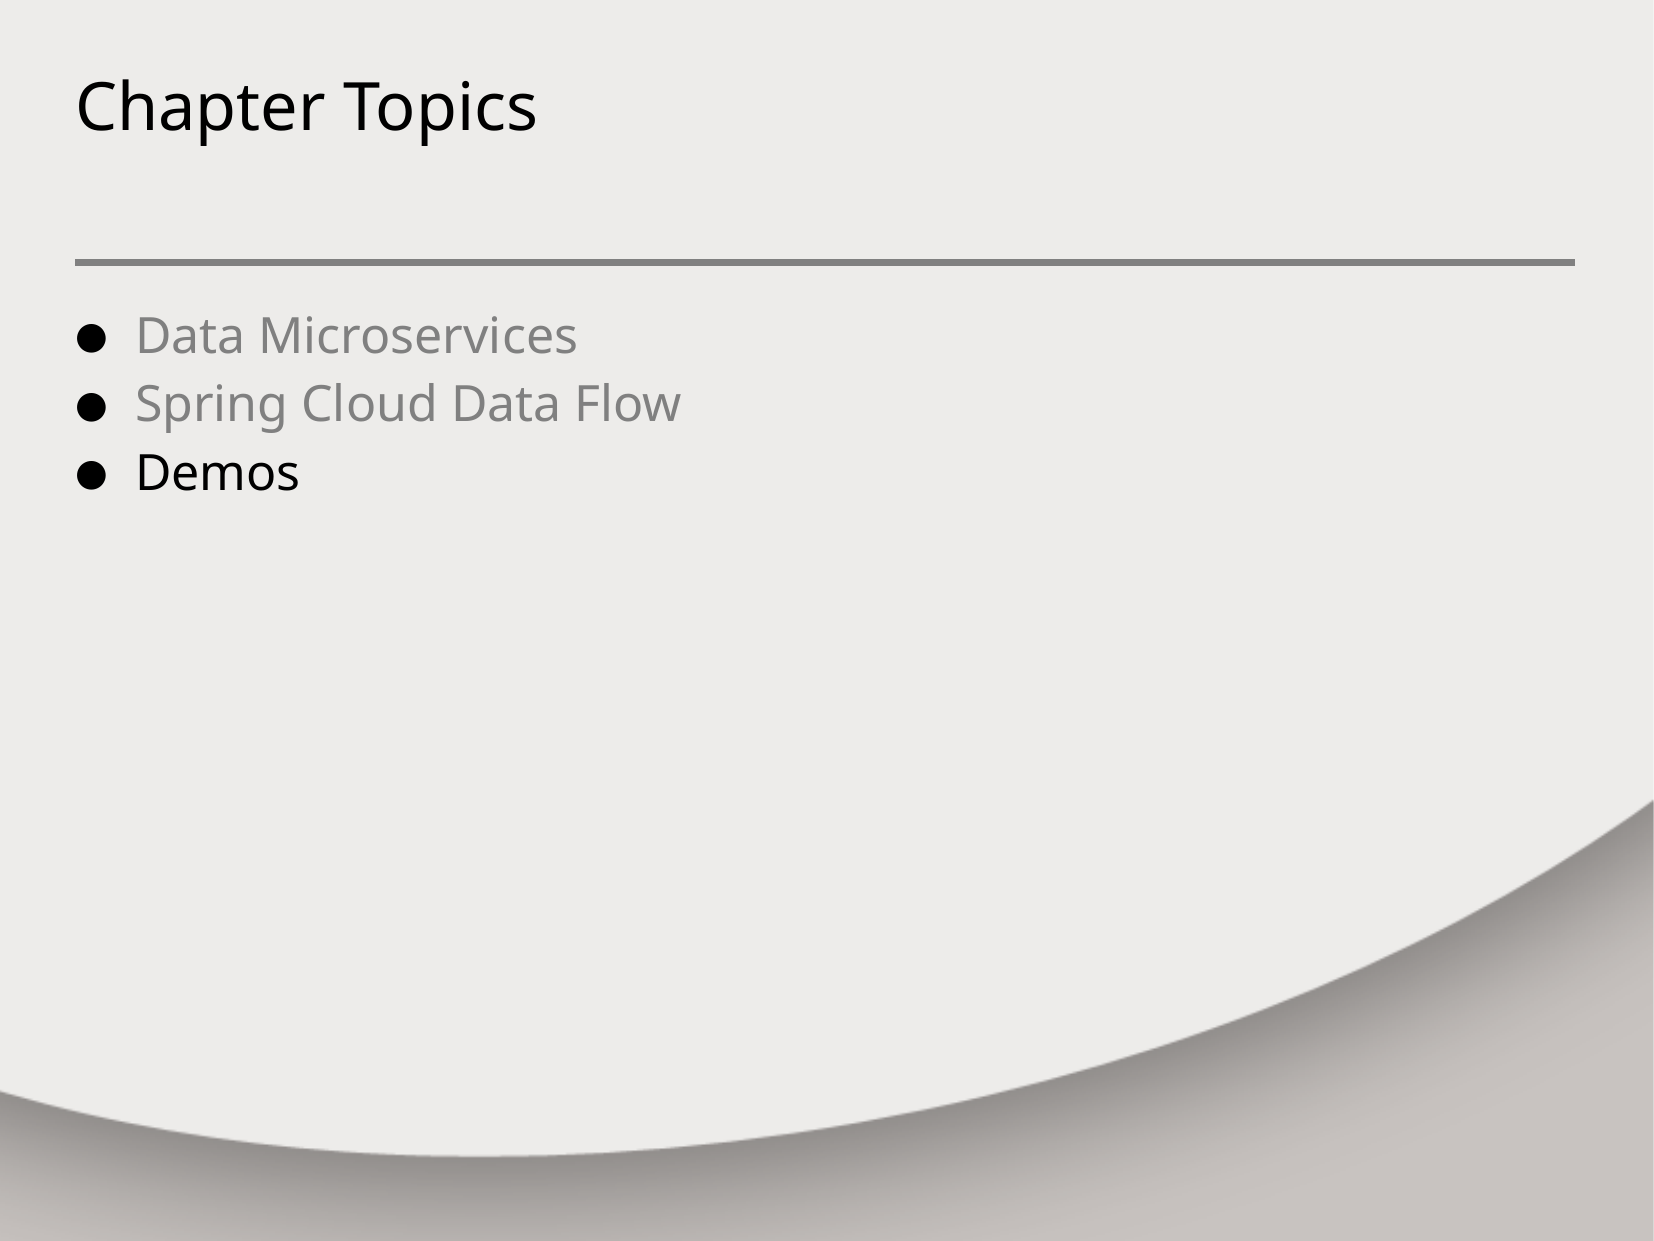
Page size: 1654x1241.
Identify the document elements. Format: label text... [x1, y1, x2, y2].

title Chapter Topics [75, 75, 1576, 226]
list Data Microservices Spring Cloud Data Flow Demos [75, 300, 1576, 1163]
picture [0, 0, 1654, 1241]
